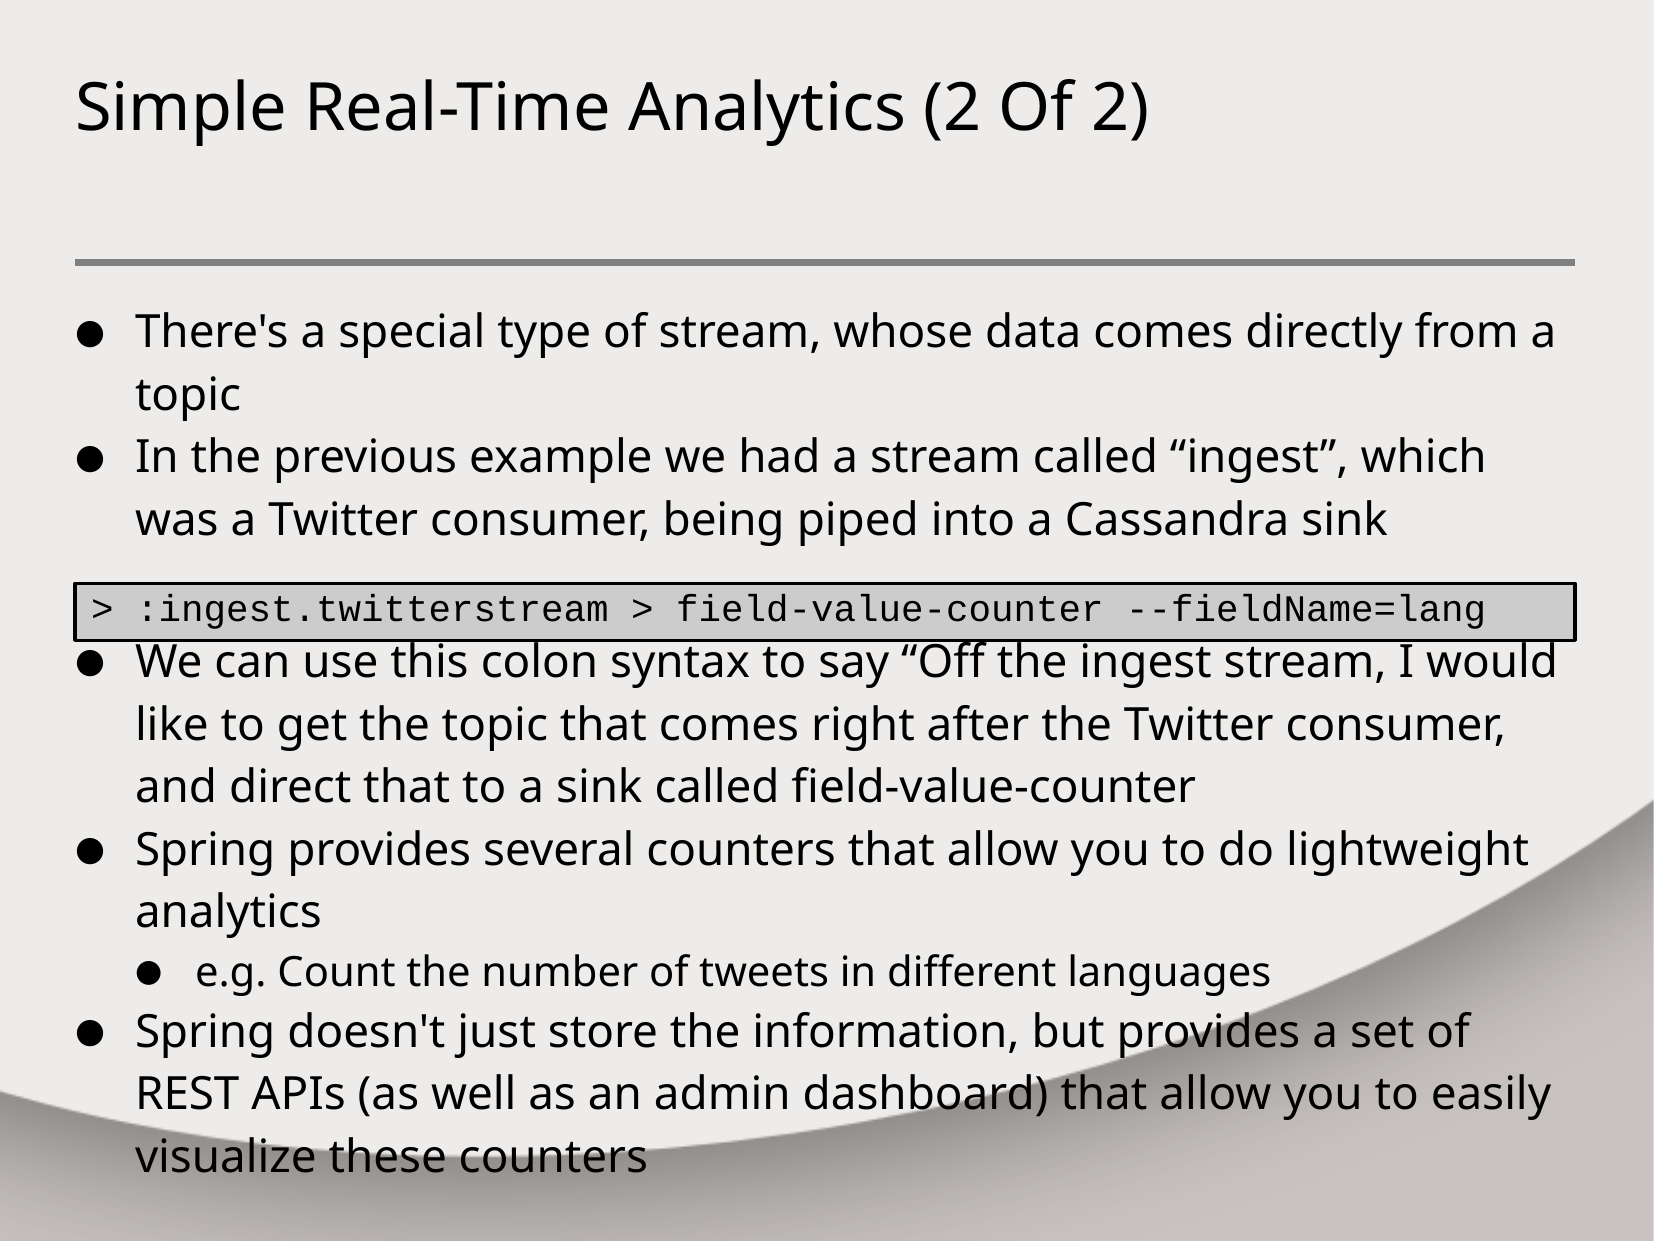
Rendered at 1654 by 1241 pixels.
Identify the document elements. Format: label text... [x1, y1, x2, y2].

picture [0, 0, 1654, 1241]
list There's a special type of stream, whose data comes directly from a topic In the previous example we had a stream called “ingest”, which was a Twitter consumer, being piped into a Cassandra sink We can use this colon syntax to say “Off the ingest stream, I would like to get the topic that comes right after the Twitter consumer, and direct that to a sink called field-value-counter Spring provides several counters that allow you to do lightweight analytics e.g. Count the number of tweets in different languages Spring doesn't just store the information, but provides a set of REST APIs (as well as an admin dashboard) that allow you to easily visualize these counters [75, 641, 1576, 1163]
text_box > :ingest.twitterstream > field-value-counter --fieldName=lang [75, 583, 1576, 641]
title Simple Real-Time Analytics (2 Of 2) [75, 75, 1576, 226]
list There's a special type of stream, whose data comes directly from a topic In the previous example we had a stream called “ingest”, which was a Twitter consumer, being piped into a Cassandra sink We can use this colon syntax to say “Off the ingest stream, I would like to get the topic that comes right after the Twitter consumer, and direct that to a sink called field-value-counter Spring provides several counters that allow you to do lightweight analytics e.g. Count the number of tweets in different languages Spring doesn't just store the information, but provides a set of REST APIs (as well as an admin dashboard) that allow you to easily visualize these counters [75, 298, 1576, 583]
